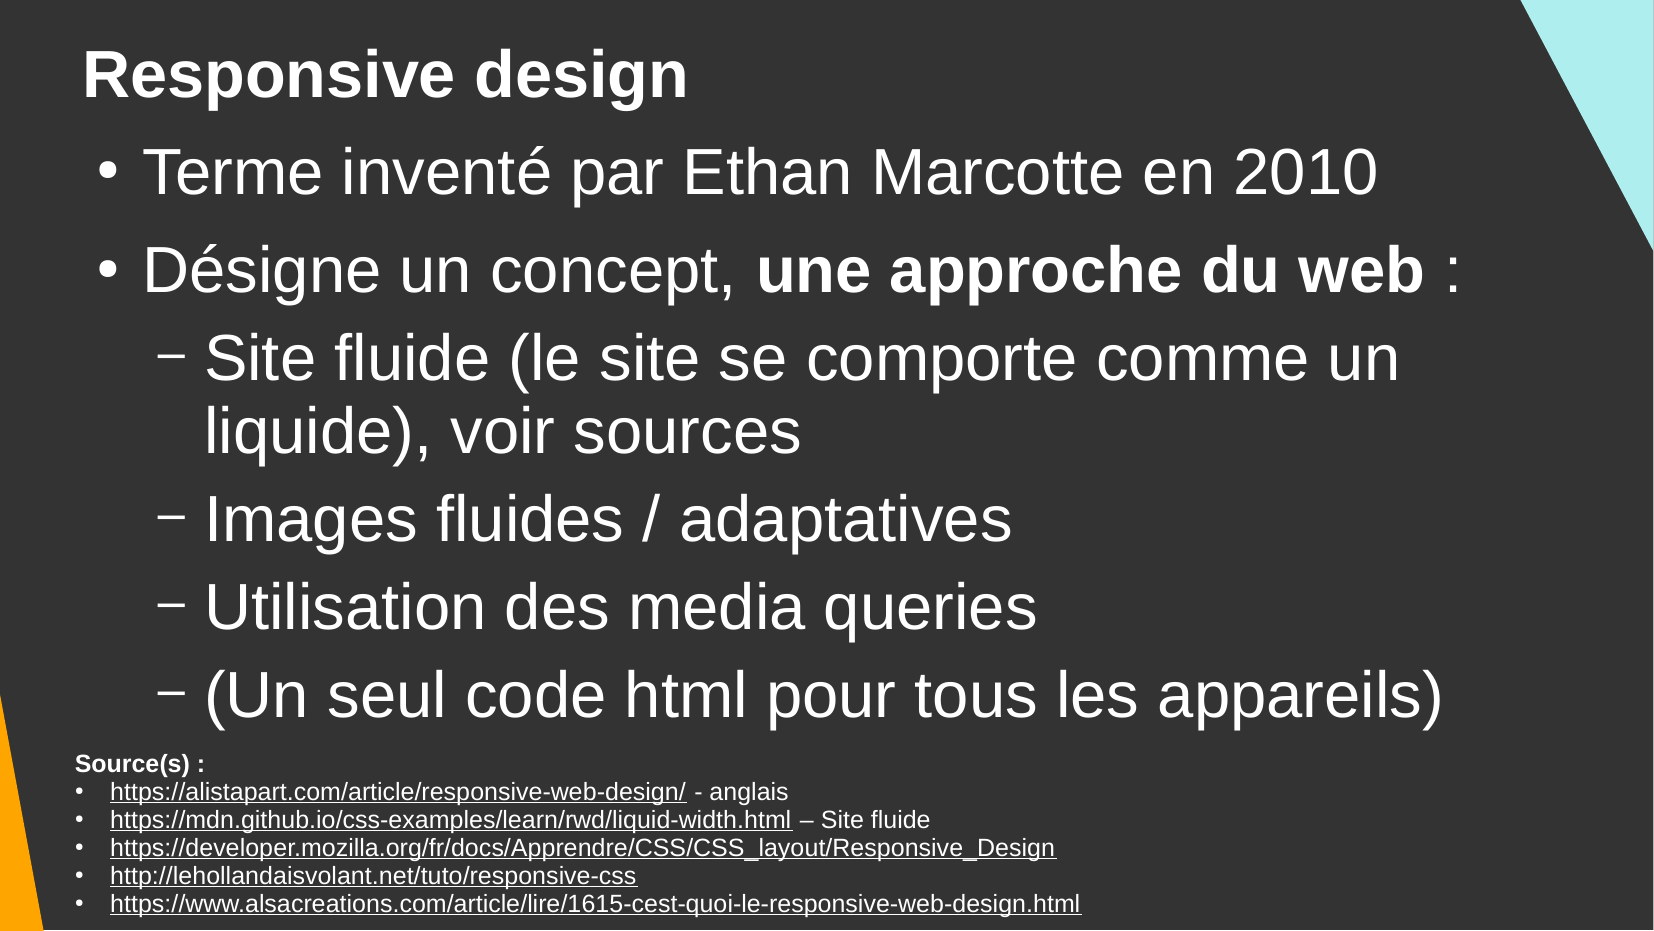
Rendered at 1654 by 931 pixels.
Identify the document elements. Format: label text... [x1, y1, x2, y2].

title Responsive design [82, 37, 1571, 114]
text_box Source(s) : https://alistapart.com/article/responsive-web-design/ - anglais https://mdn.github.io/css-examples/learn/rwd/liquid-width.html – Site fluide https://developer.mozilla.org/fr/docs/Apprendre/CSS/CSS_layout/Responsive_Design http://lehollandaisvolant.net/tuto/responsive-css https://www.alsacreations.com/article/lire/1615-cest-quoi-le-responsive-web-design.html [60, 742, 1546, 925]
text_box [0, 694, 44, 931]
text_box [1520, 0, 1654, 253]
list Terme inventé par Ethan Marcotte en 2010 Désigne un concept, une approche du web : Site fluide (le site se comporte comme un liquide), voir sources Images fluides / adaptatives Utilisation des media queries (Un seul code html pour tous les appareils) [80, 135, 1605, 743]
